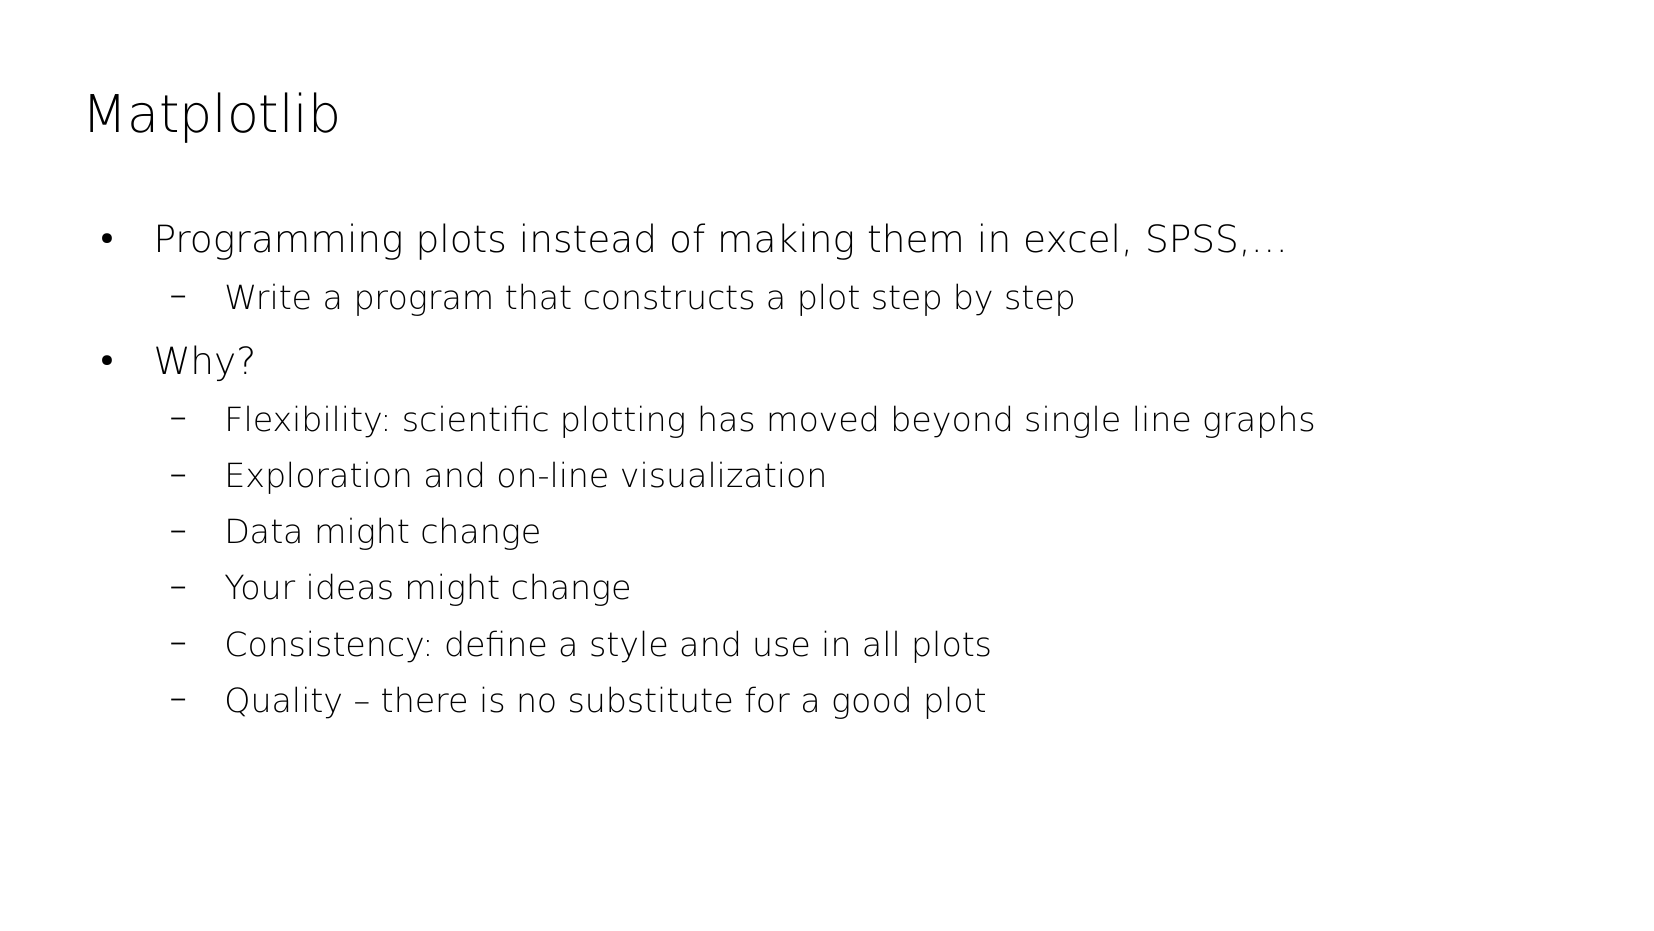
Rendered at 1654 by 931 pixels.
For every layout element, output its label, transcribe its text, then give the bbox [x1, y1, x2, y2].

list Programming plots instead of making them in excel, SPSS,… Write a program that constructs a plot step by step Why? Flexibility: scientific plotting has moved beyond single line graphs Exploration and on-line visualization Data might change Your ideas might change Consistency: define a style and use in all plots Quality – there is no substitute for a good plot [82, 217, 1571, 758]
title Matplotlib [82, 37, 1571, 193]
